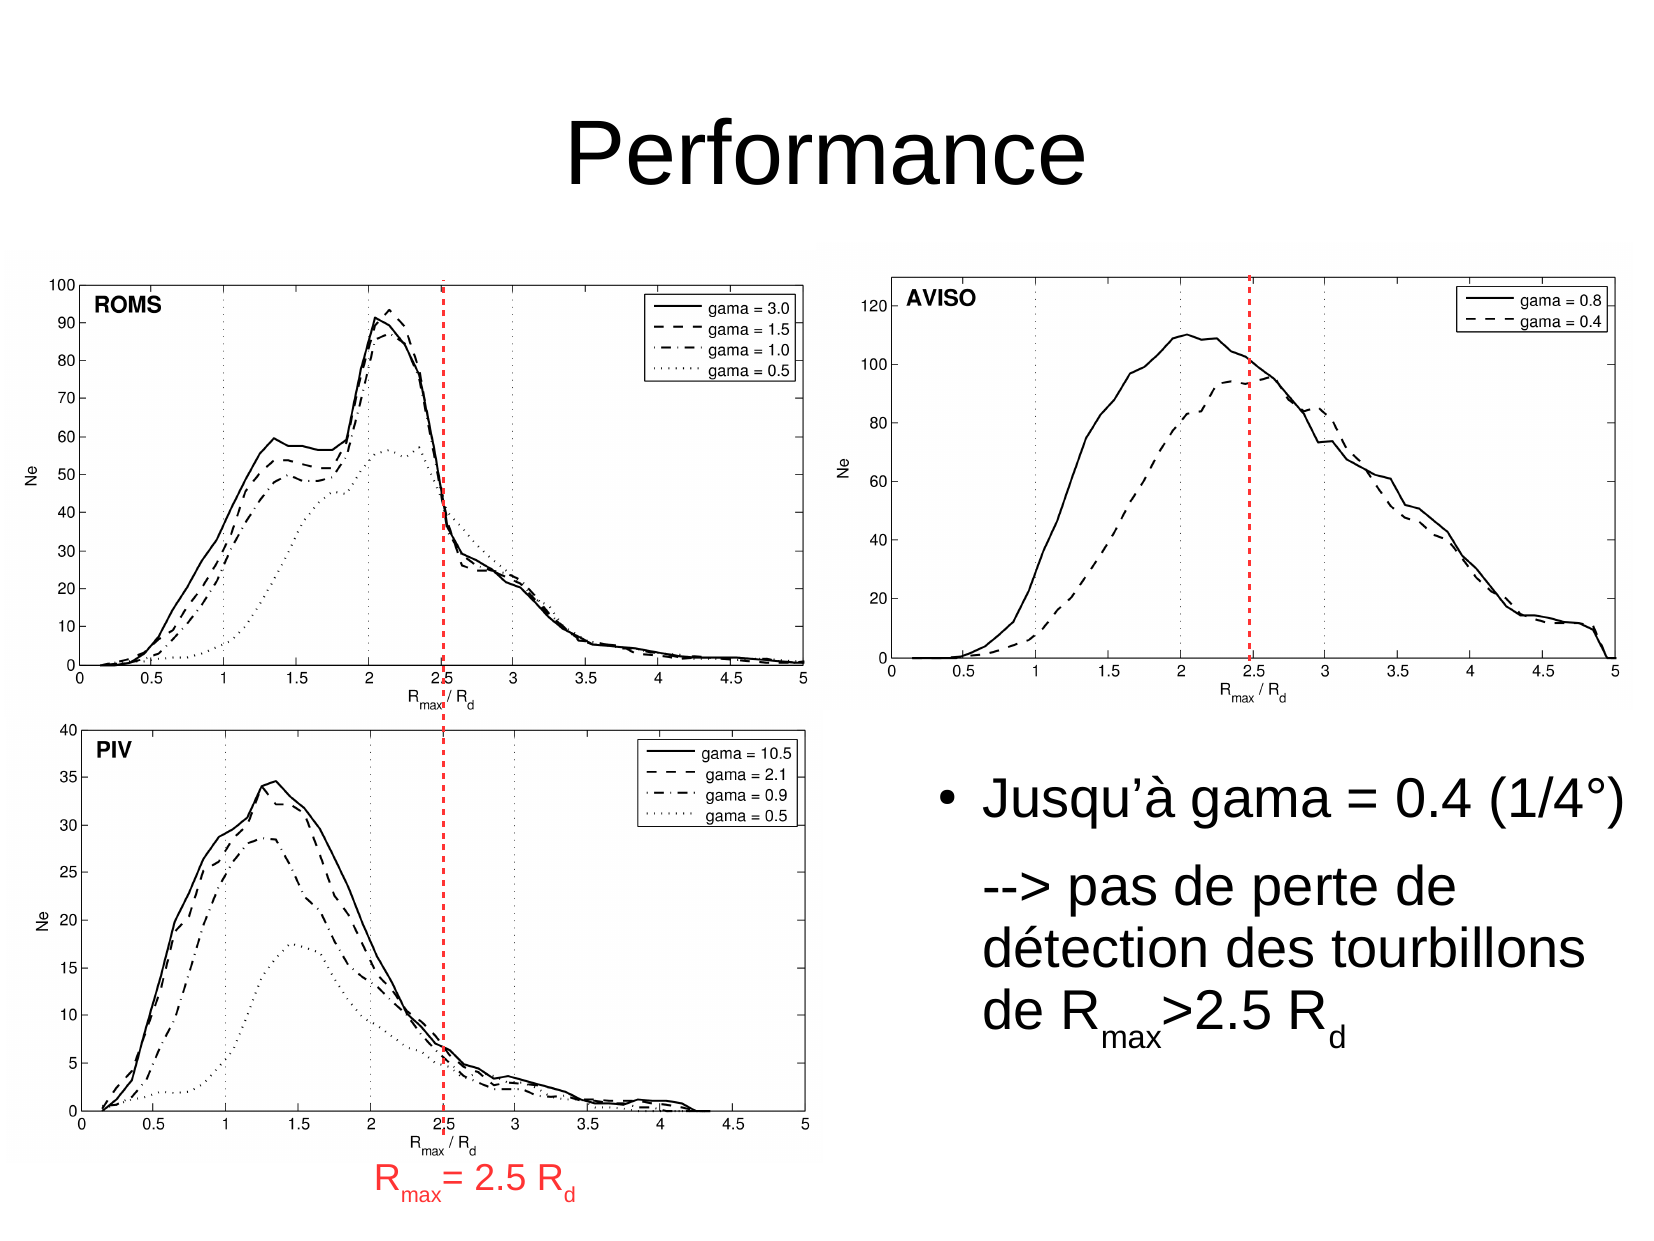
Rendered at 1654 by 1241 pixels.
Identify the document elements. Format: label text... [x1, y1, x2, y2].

title Performance [82, 49, 1571, 250]
text_box Rmax= 2.5 Rd [359, 1149, 591, 1216]
picture [4, 242, 1633, 1163]
list Jusqu’à gama = 0.4 (1/4°) --> pas de perte de détection des tourbillons de Rmax>2.5 Rd [922, 767, 1636, 1111]
